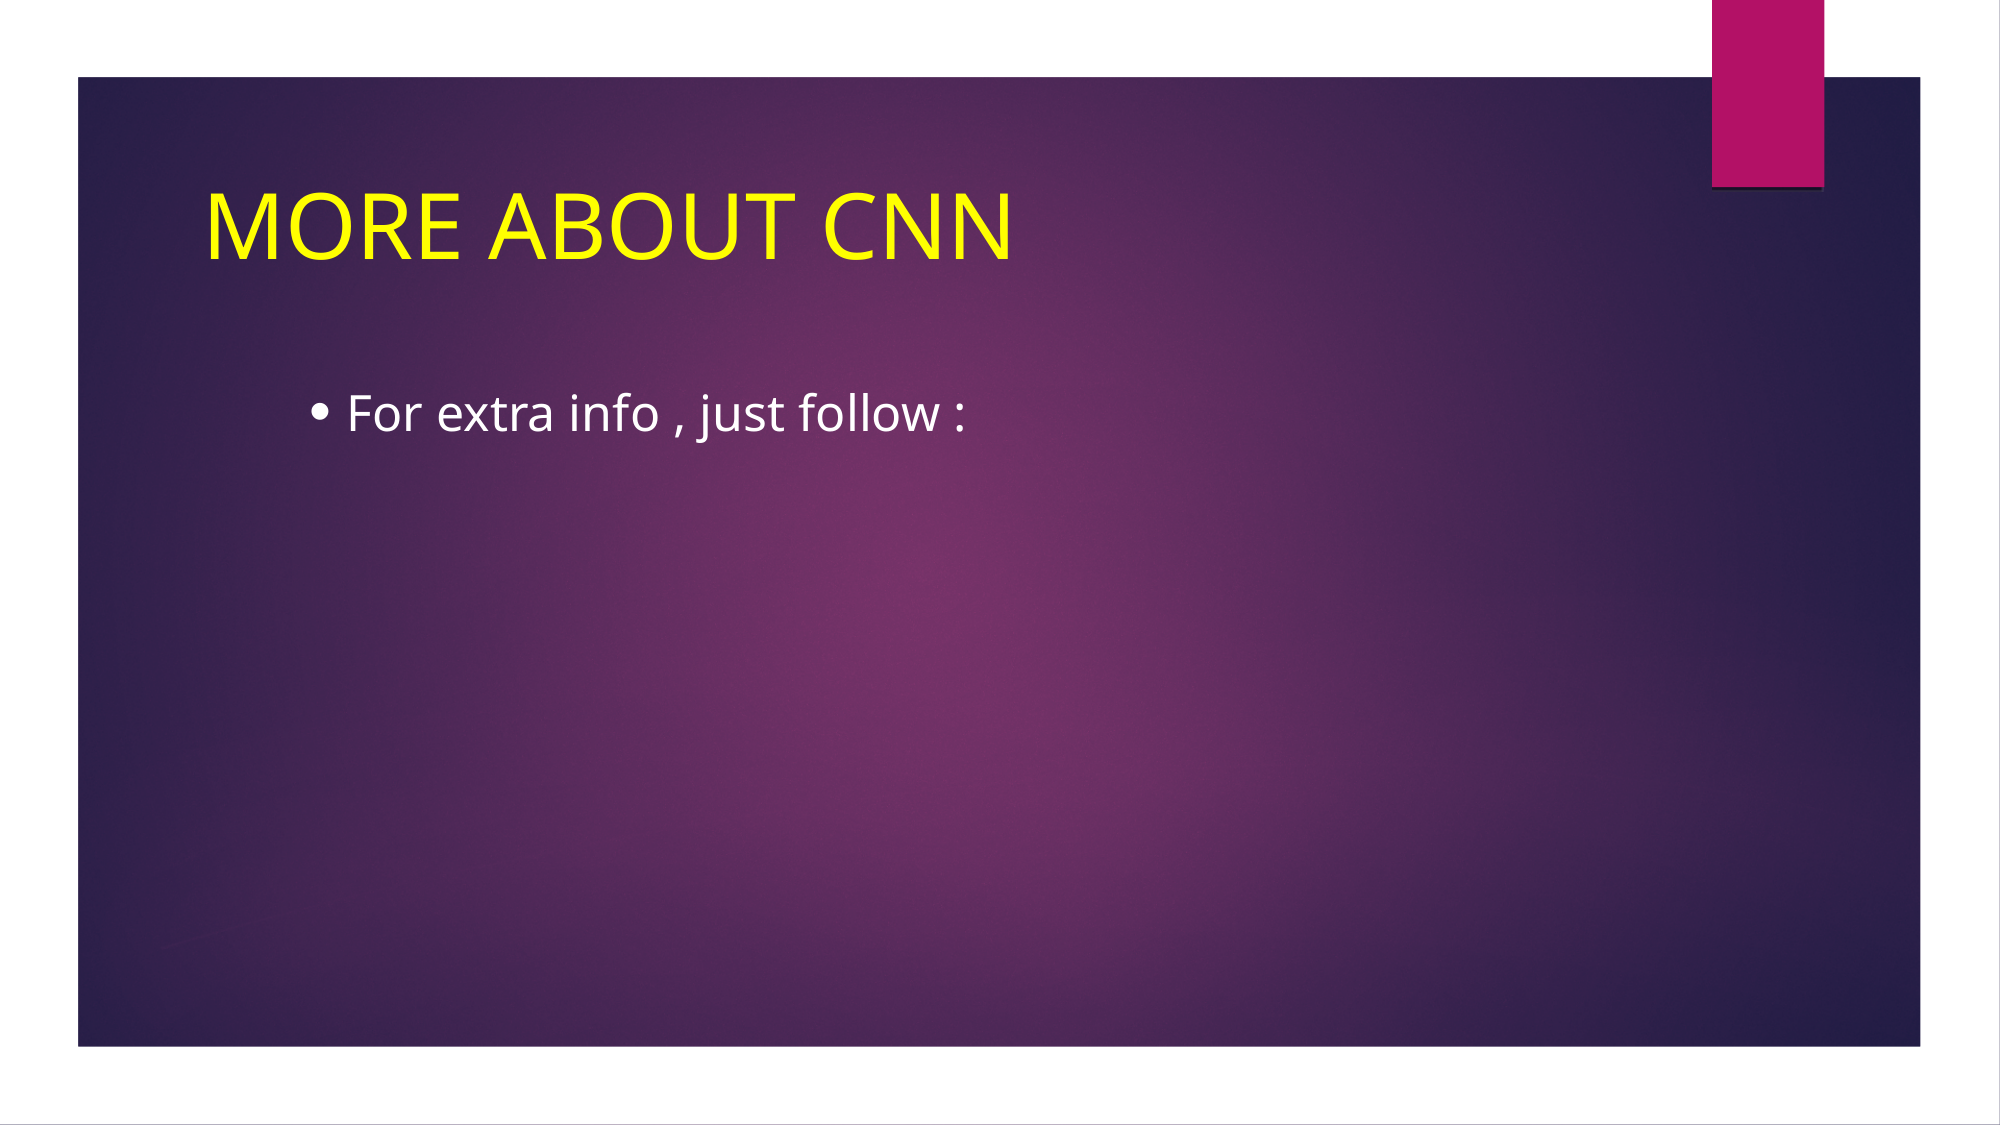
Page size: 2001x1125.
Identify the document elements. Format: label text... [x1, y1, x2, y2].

text_box More about CNN [187, 101, 1812, 344]
picture [79, 78, 1920, 1046]
text_box For extra info , just follow : [309, 369, 1393, 711]
